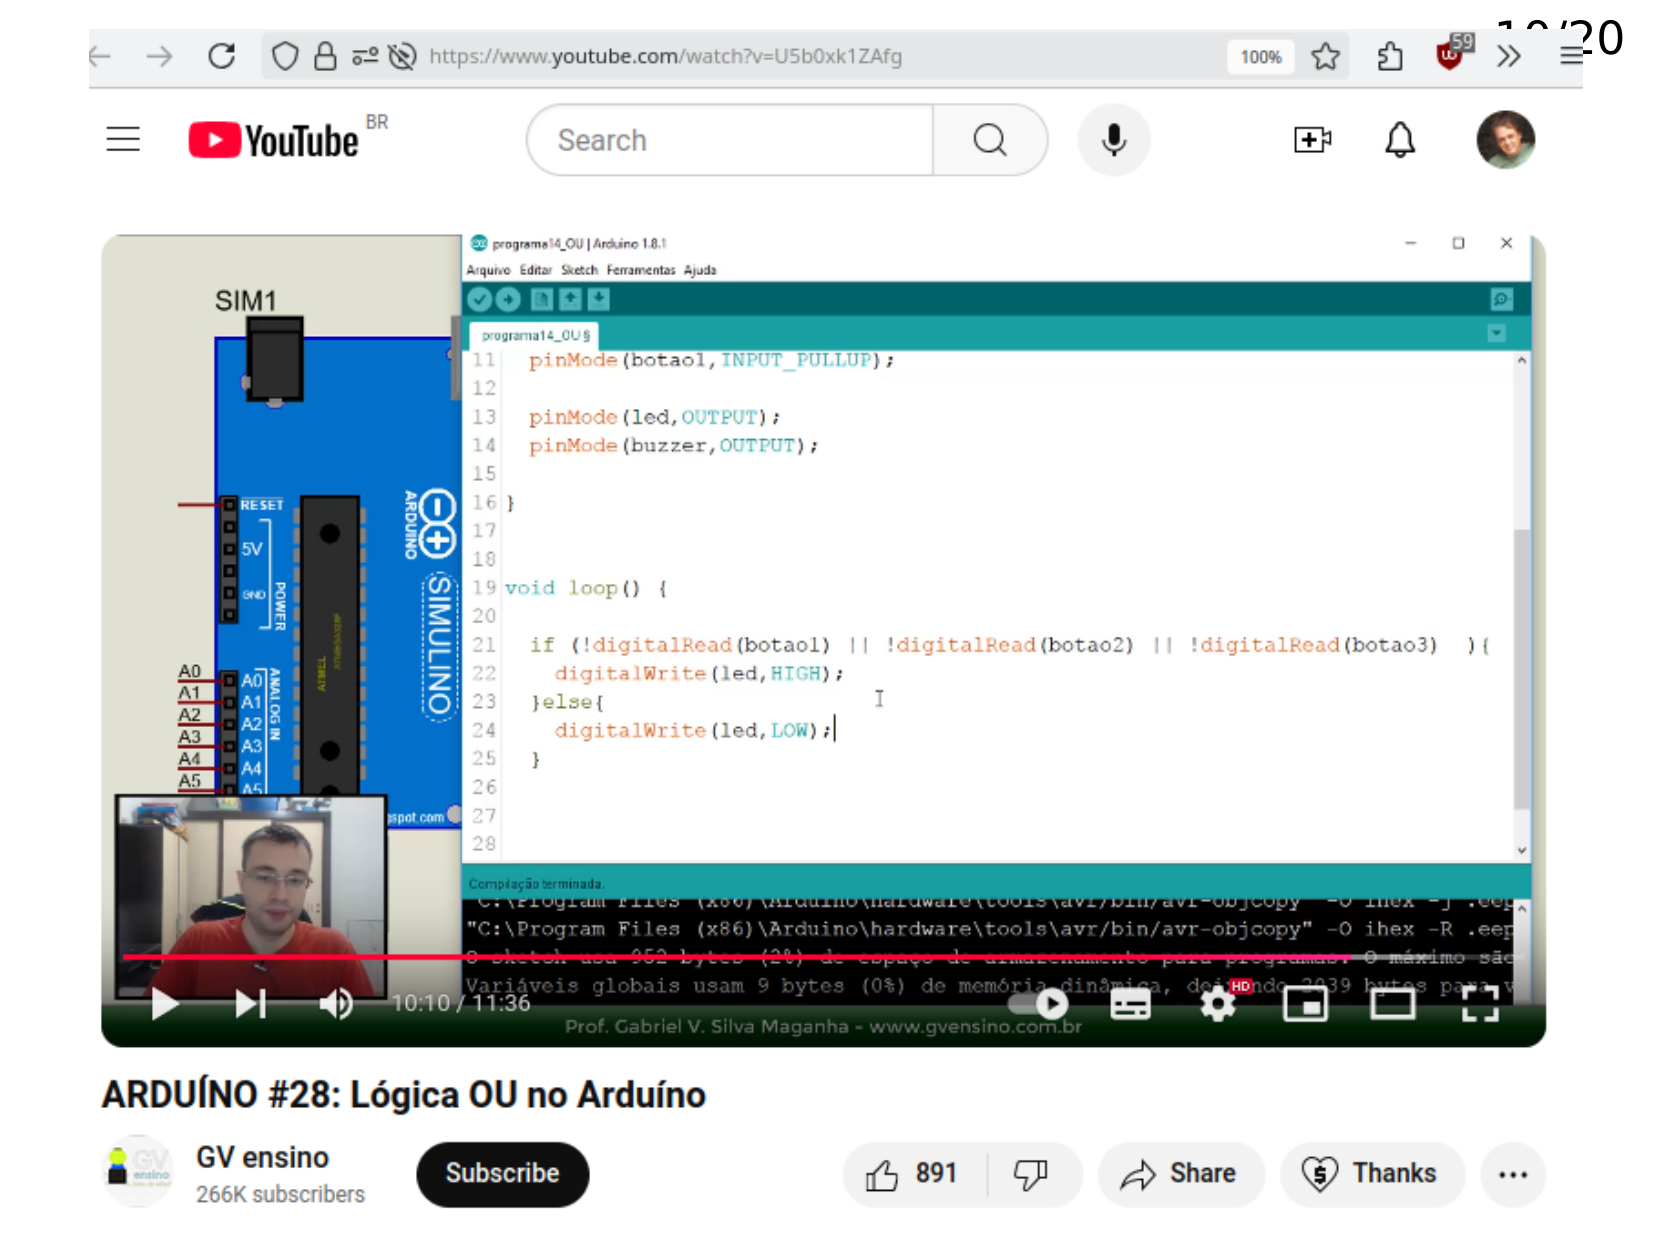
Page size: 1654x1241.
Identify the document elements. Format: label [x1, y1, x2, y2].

picture [89, 29, 1583, 1230]
